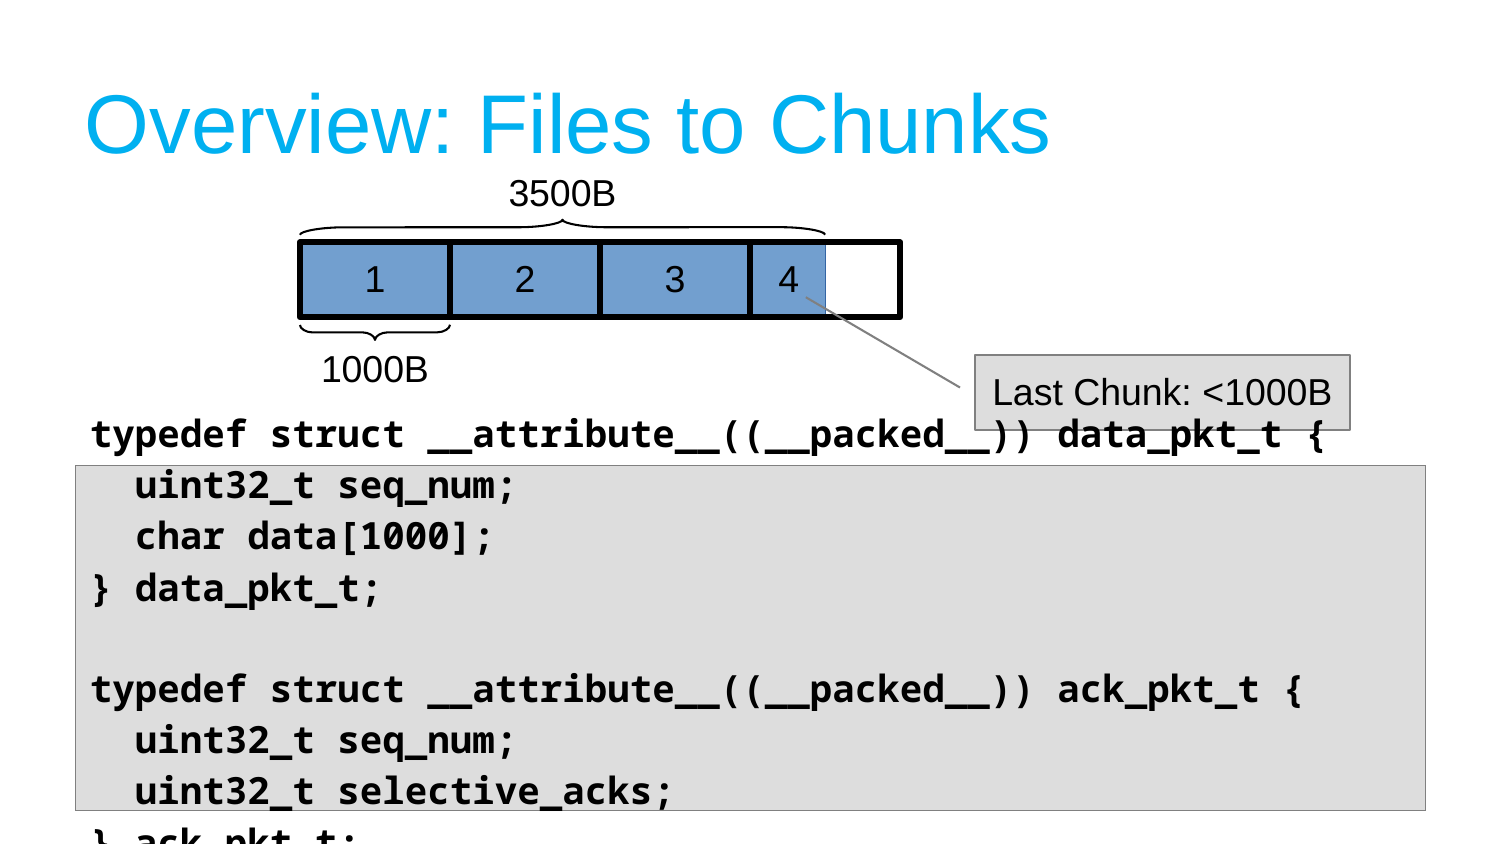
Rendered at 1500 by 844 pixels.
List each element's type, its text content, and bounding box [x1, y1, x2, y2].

text_box 3 [600, 242, 750, 318]
text_box 2 [450, 242, 600, 318]
text_box 1 [300, 242, 450, 318]
title Overview: Files to Chunks [69, 44, 1364, 208]
text_box Last Chunk: <1000B [975, 355, 1350, 430]
text_box 1000B [306, 340, 444, 398]
text_box typedef struct __attribute__((__packed__)) data_pkt_t { uint32_t seq_num; char data[1000]; } data_pkt_t; typedef struct __attribute__((__packed__)) ack_pkt_t { uint32_t seq_num; uint32_t selective_acks; } ack_pkt_t; [75, 465, 1426, 811]
text_box 3500B [493, 165, 632, 222]
text_box 4 [750, 242, 901, 318]
